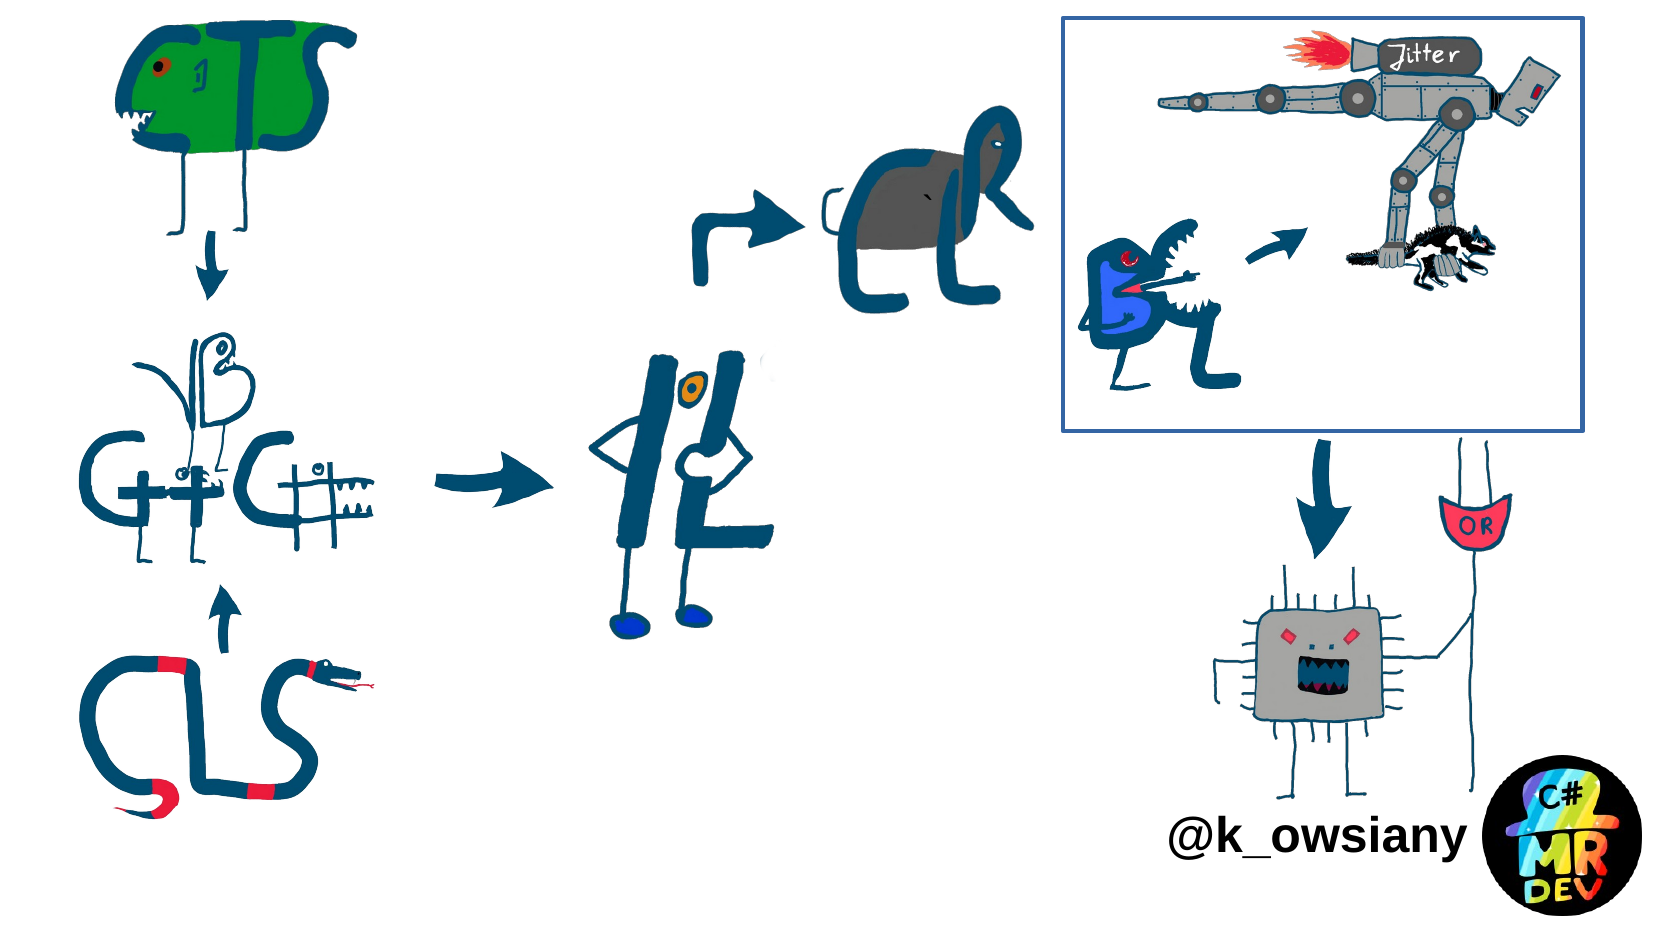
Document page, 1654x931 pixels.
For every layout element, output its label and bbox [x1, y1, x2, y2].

picture [75, 582, 378, 821]
picture [816, 100, 1040, 319]
picture [1121, 251, 1139, 267]
picture [685, 182, 809, 296]
picture [112, 17, 361, 302]
picture [1100, 261, 1151, 334]
picture [1208, 436, 1642, 916]
text_box [1062, 18, 1583, 431]
picture [431, 448, 556, 512]
picture [1074, 215, 1318, 396]
picture [579, 339, 786, 644]
picture [70, 329, 378, 567]
picture [1122, 284, 1142, 293]
